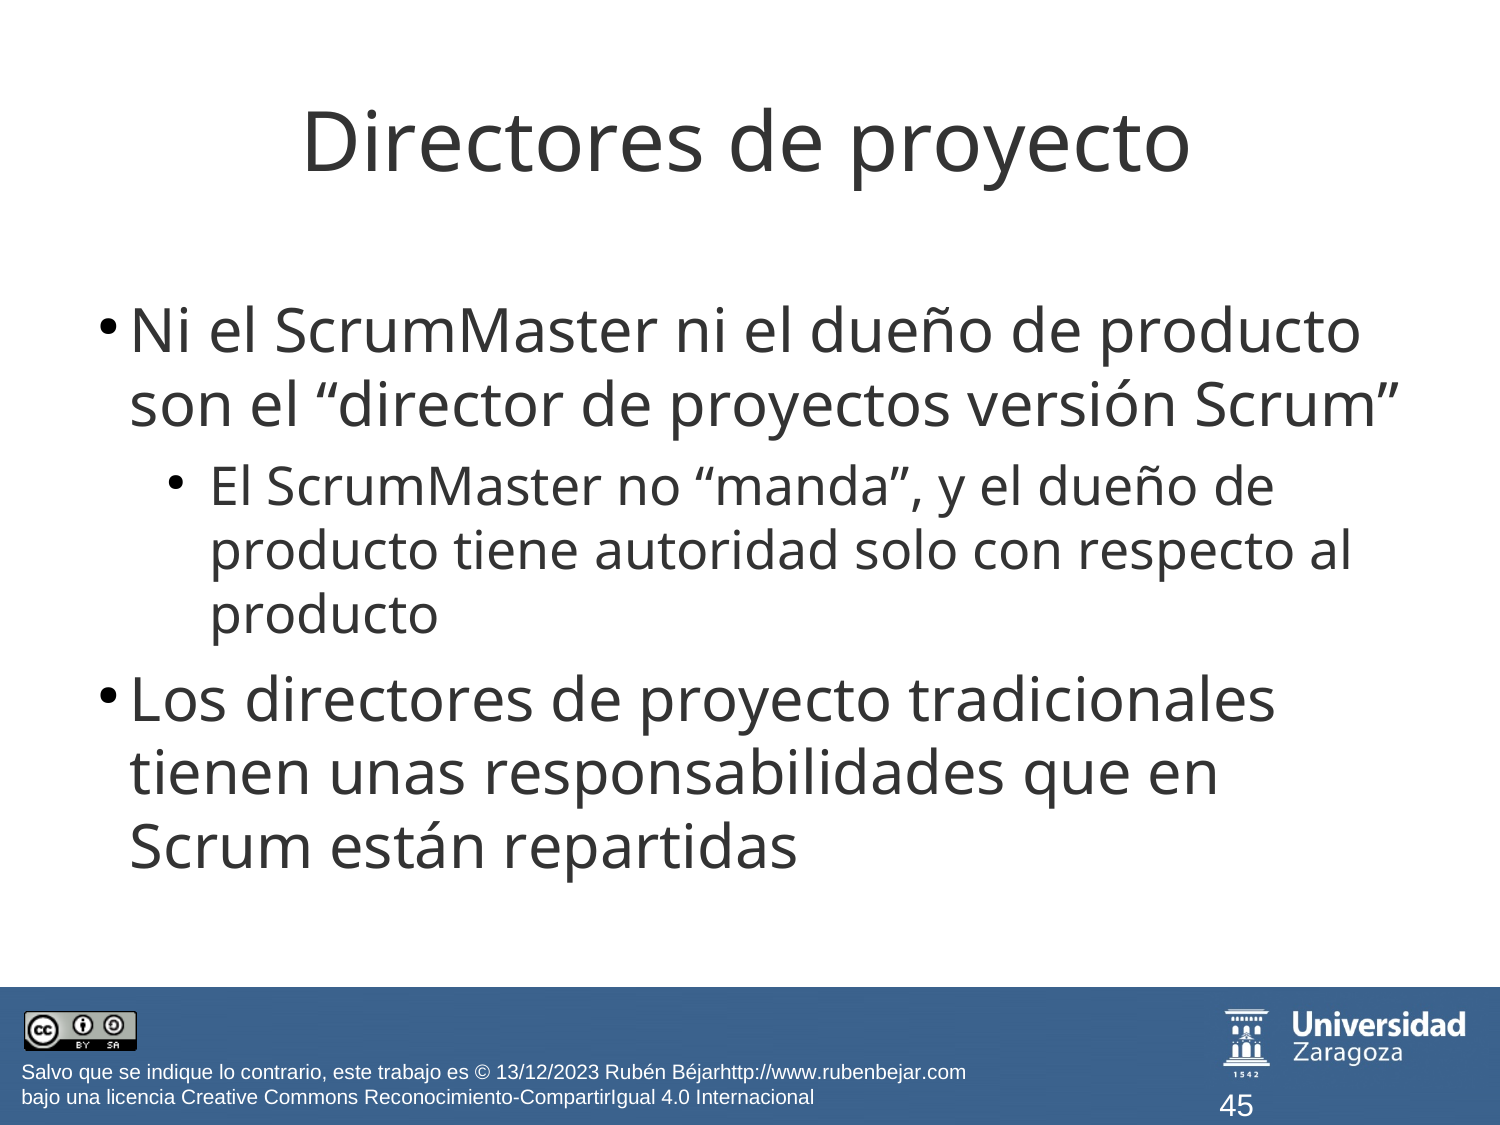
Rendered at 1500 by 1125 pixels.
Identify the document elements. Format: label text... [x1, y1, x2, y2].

list Ni el ScrumMaster ni el dueño de producto son el “director de proyectos versión Scrum” El ScrumMaster no “manda”, y el dueño de producto tiene autoridad solo con respecto al producto Los directores de proyecto tradicionales tienen unas responsabilidades que en Scrum están repartidas [82, 283, 1418, 957]
picture [0, 987, 1500, 1125]
title Directores de proyecto [74, 20, 1420, 257]
